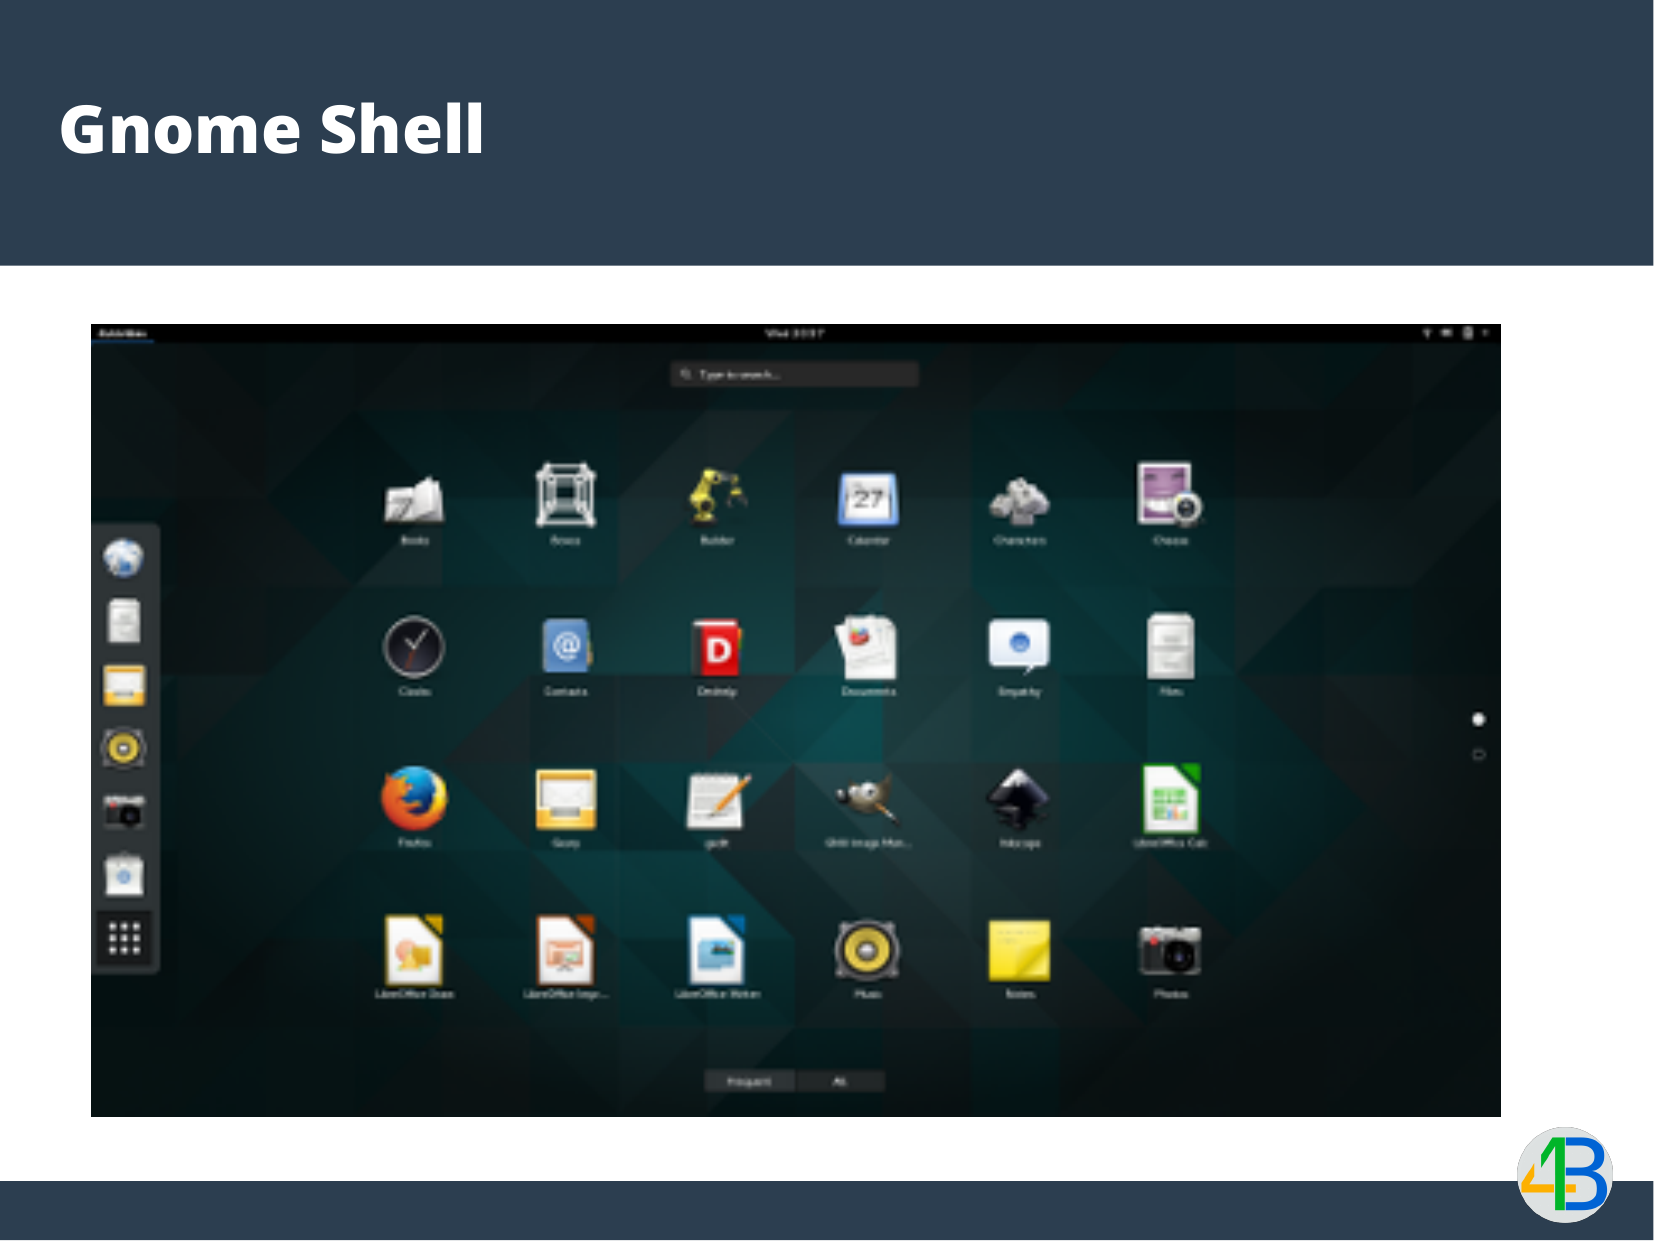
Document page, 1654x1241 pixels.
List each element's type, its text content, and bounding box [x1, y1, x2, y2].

picture [91, 324, 1501, 1117]
picture [1517, 1127, 1613, 1223]
title Gnome Shell [59, 49, 1595, 207]
